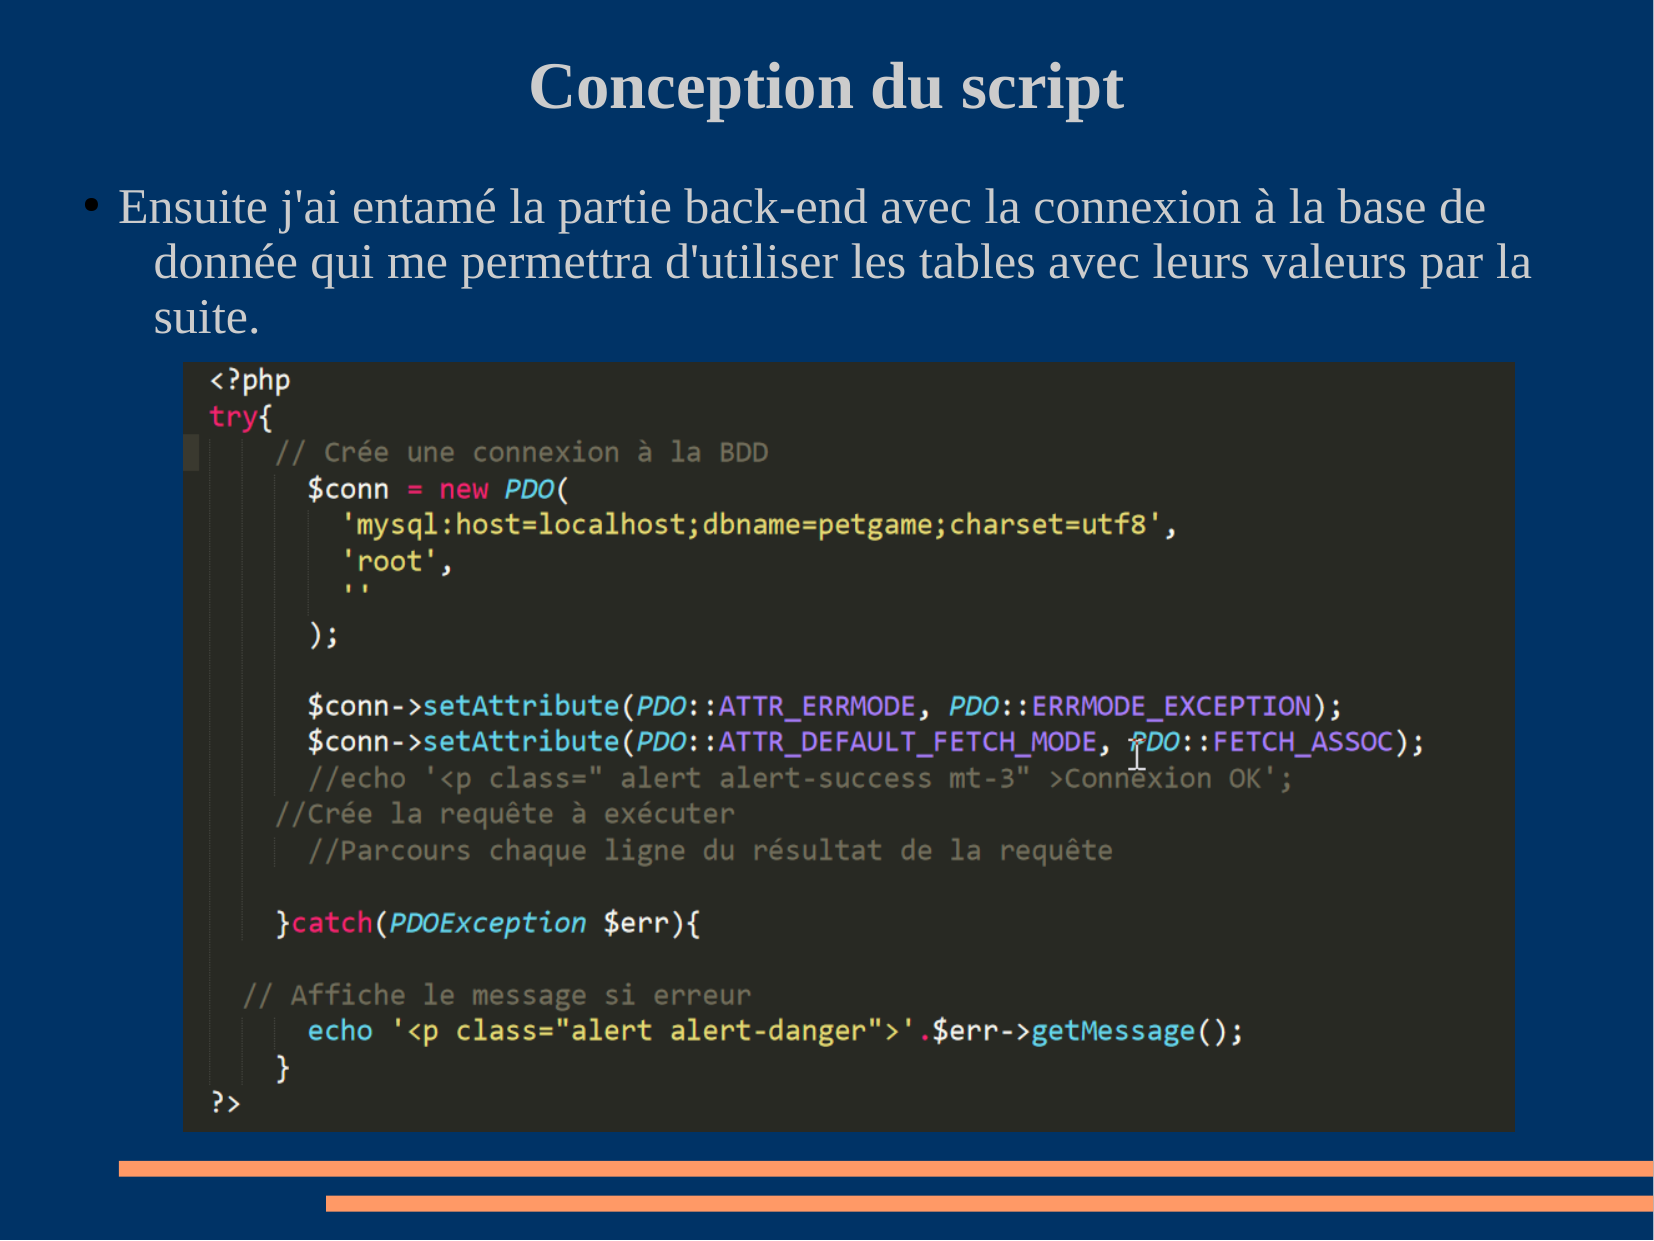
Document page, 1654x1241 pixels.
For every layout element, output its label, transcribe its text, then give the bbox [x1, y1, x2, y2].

picture [183, 362, 1515, 1132]
subtitle Conception du script Ensuite j'ai entamé la partie back-end avec la connexion à la base de donnée qui me permettra d'utiliser les tables avec leurs valeurs par la suite. [82, 49, 1571, 1109]
